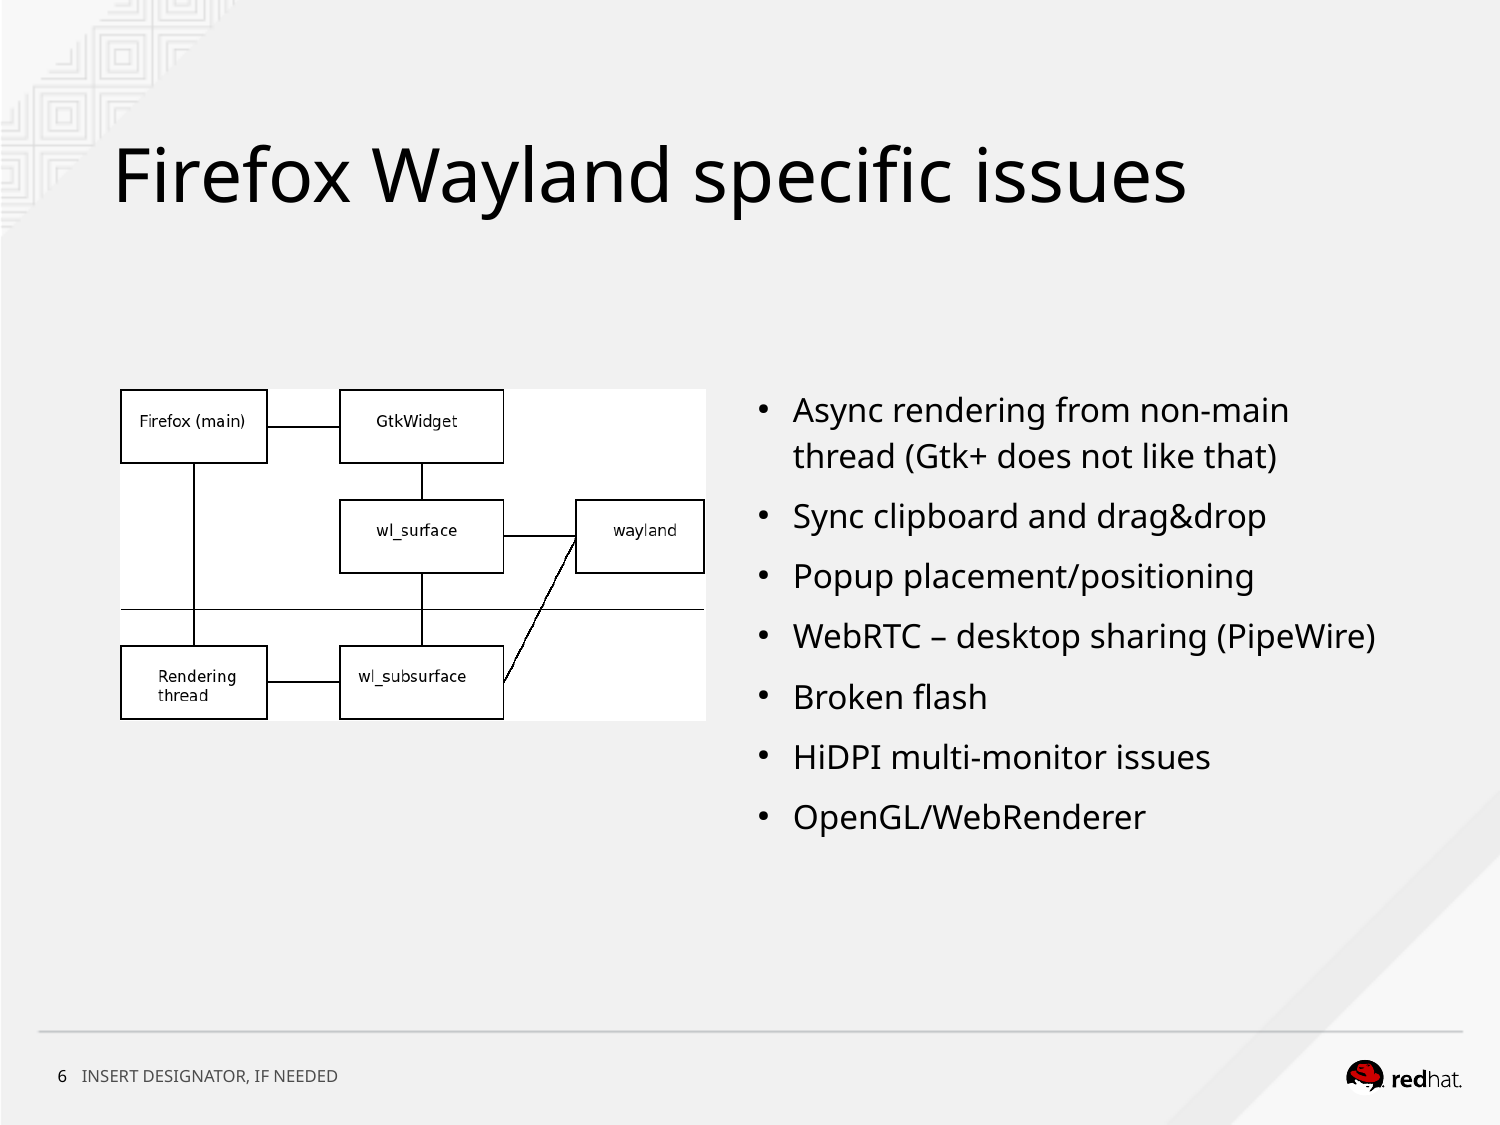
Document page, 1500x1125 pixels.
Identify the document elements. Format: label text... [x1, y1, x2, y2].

text_box Async rendering from non-main thread (Gtk+ does not like that) Sync clipboard and drag&drop Popup placement/positioning WebRTC – desktop sharing (PipeWire) Broken flash HiDPI multi-monitor issues OpenGL/WebRenderer [757, 387, 1381, 785]
title Firefox Wayland specific issues [112, 0, 1388, 225]
picture [0, 0, 1500, 1125]
